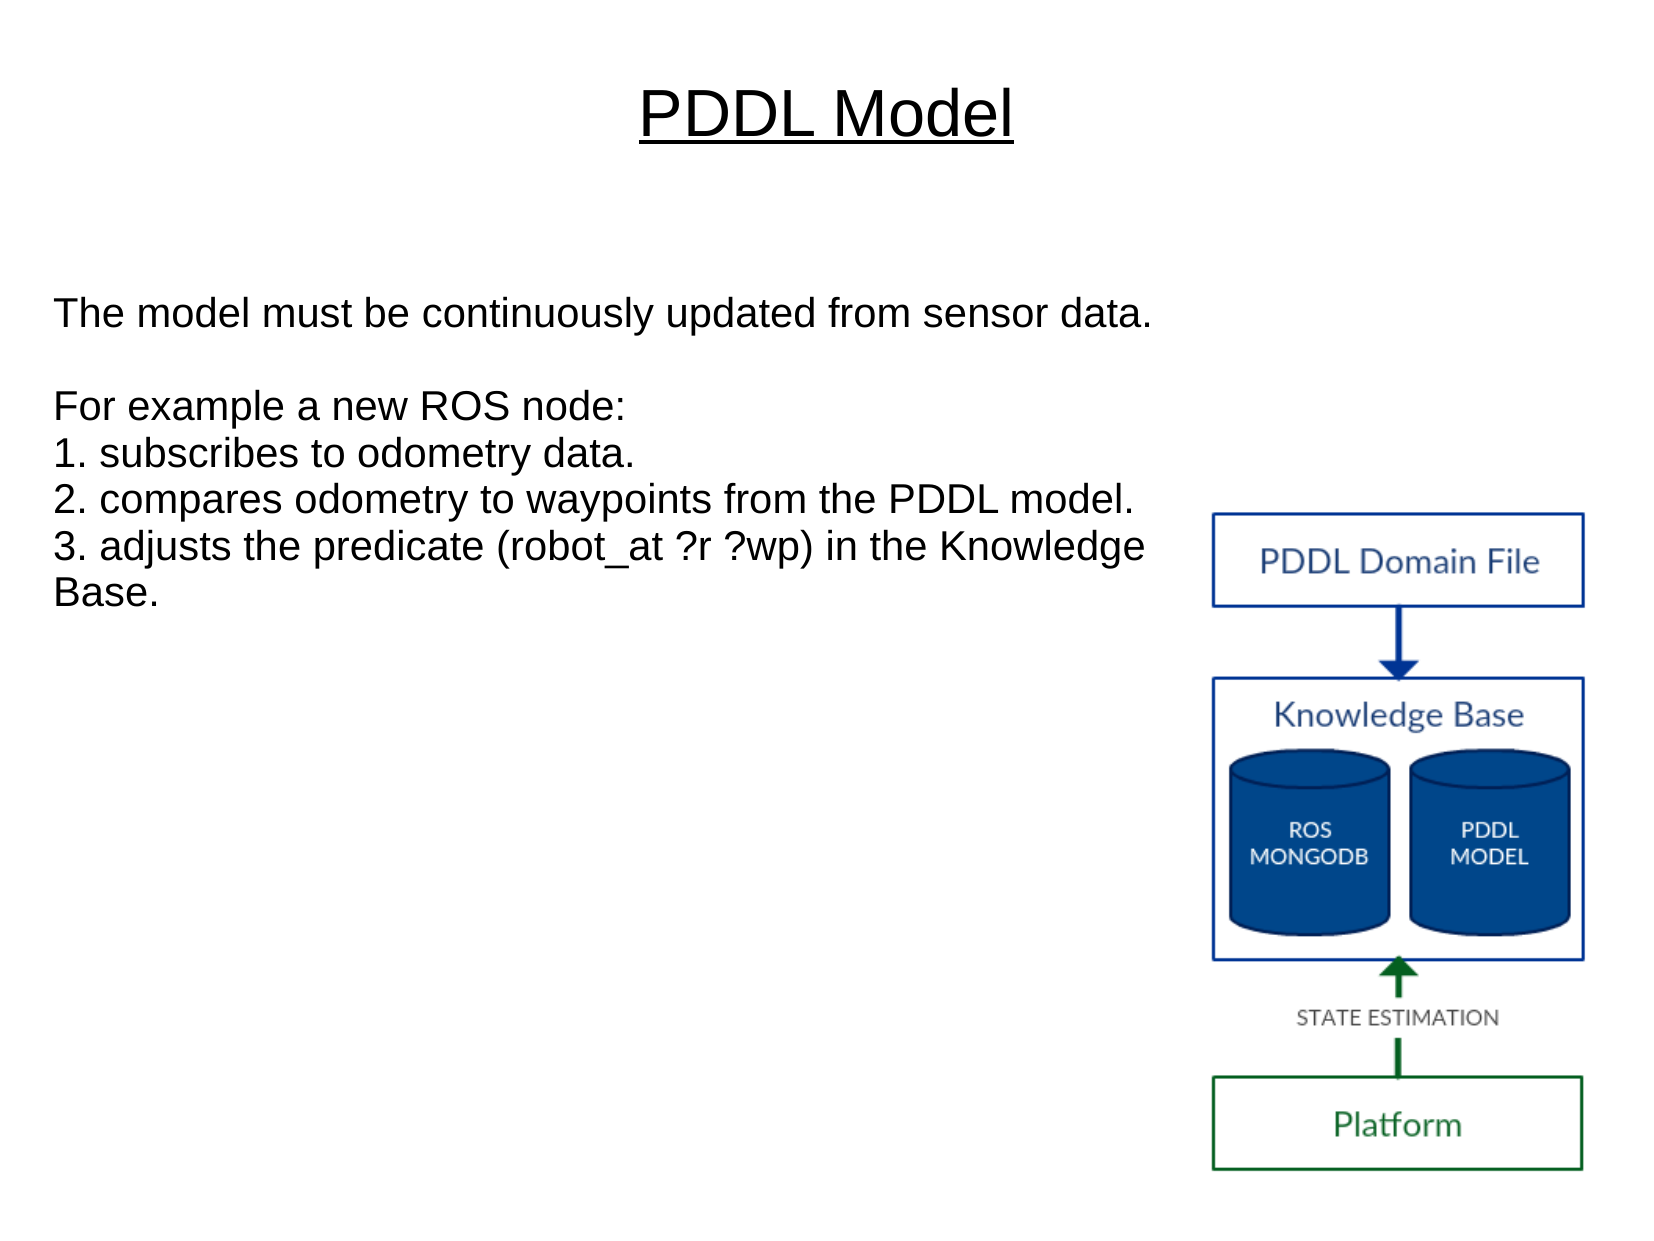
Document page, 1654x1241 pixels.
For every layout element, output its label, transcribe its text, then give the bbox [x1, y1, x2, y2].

title PDDL Model [82, 49, 1571, 178]
subtitle The model must be continuously updated from sensor data. For example a new ROS node: 1. subscribes to odometry data. 2. compares odometry to waypoints from the PDDL model. 3. adjusts the predicate (robot_at ?r ?wp) in the Knowledge Base. [53, 290, 1185, 1010]
picture [1184, 472, 1607, 1204]
